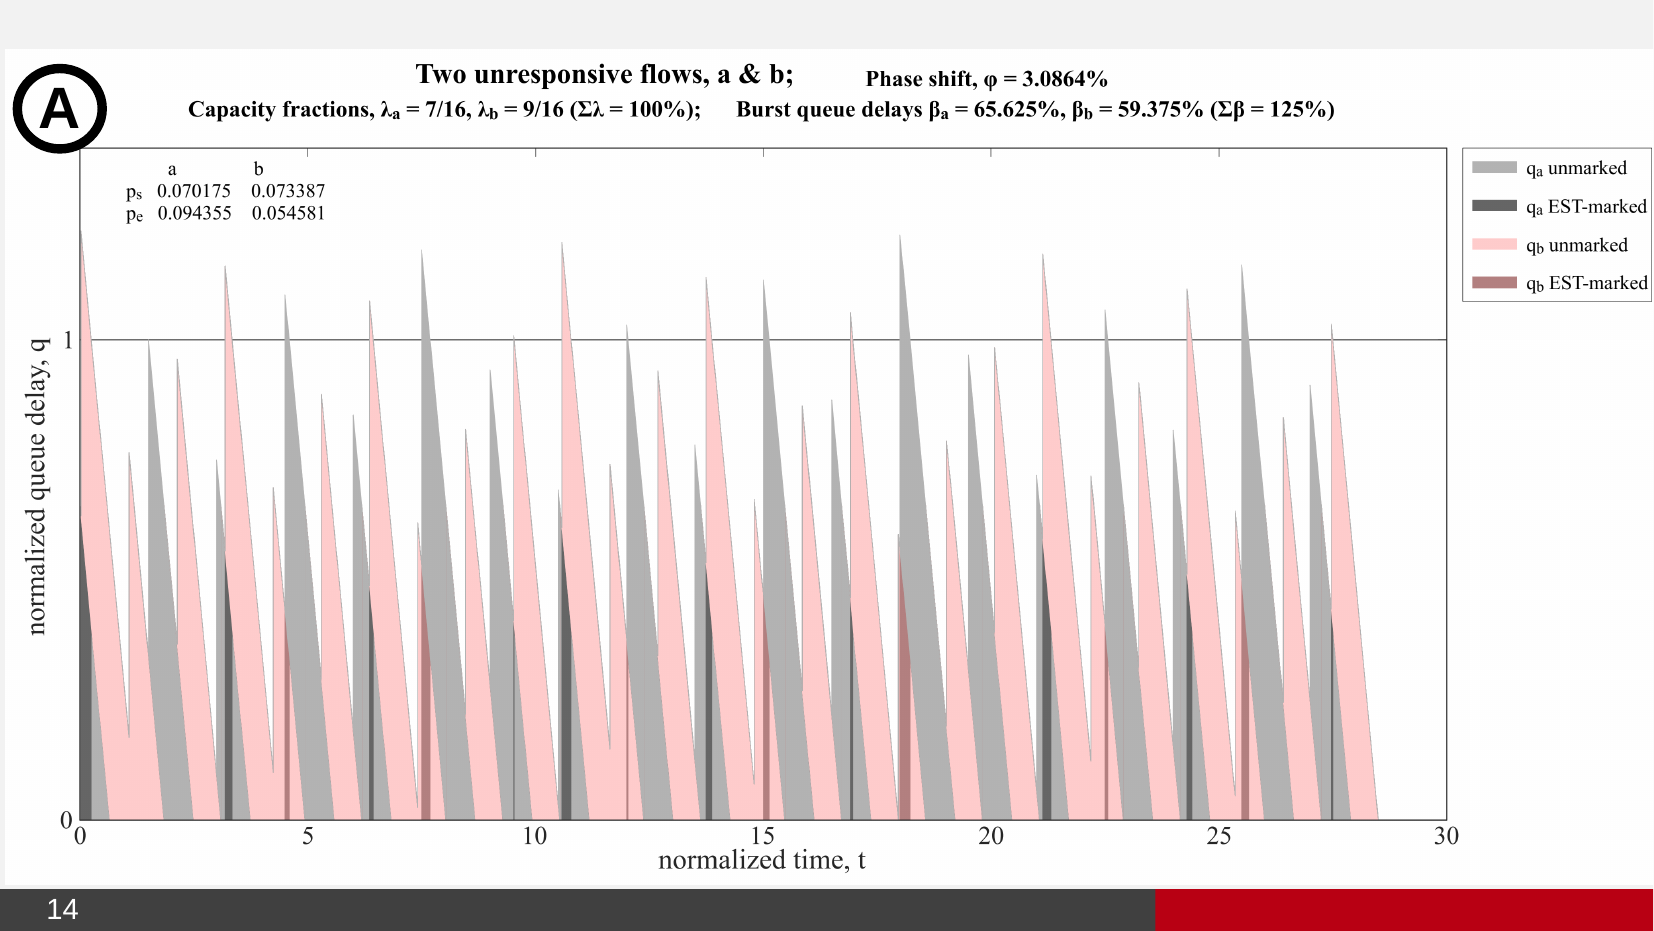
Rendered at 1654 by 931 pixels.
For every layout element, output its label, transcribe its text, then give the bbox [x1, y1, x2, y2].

picture [5, 49, 1654, 885]
text_box A [17, 68, 103, 149]
